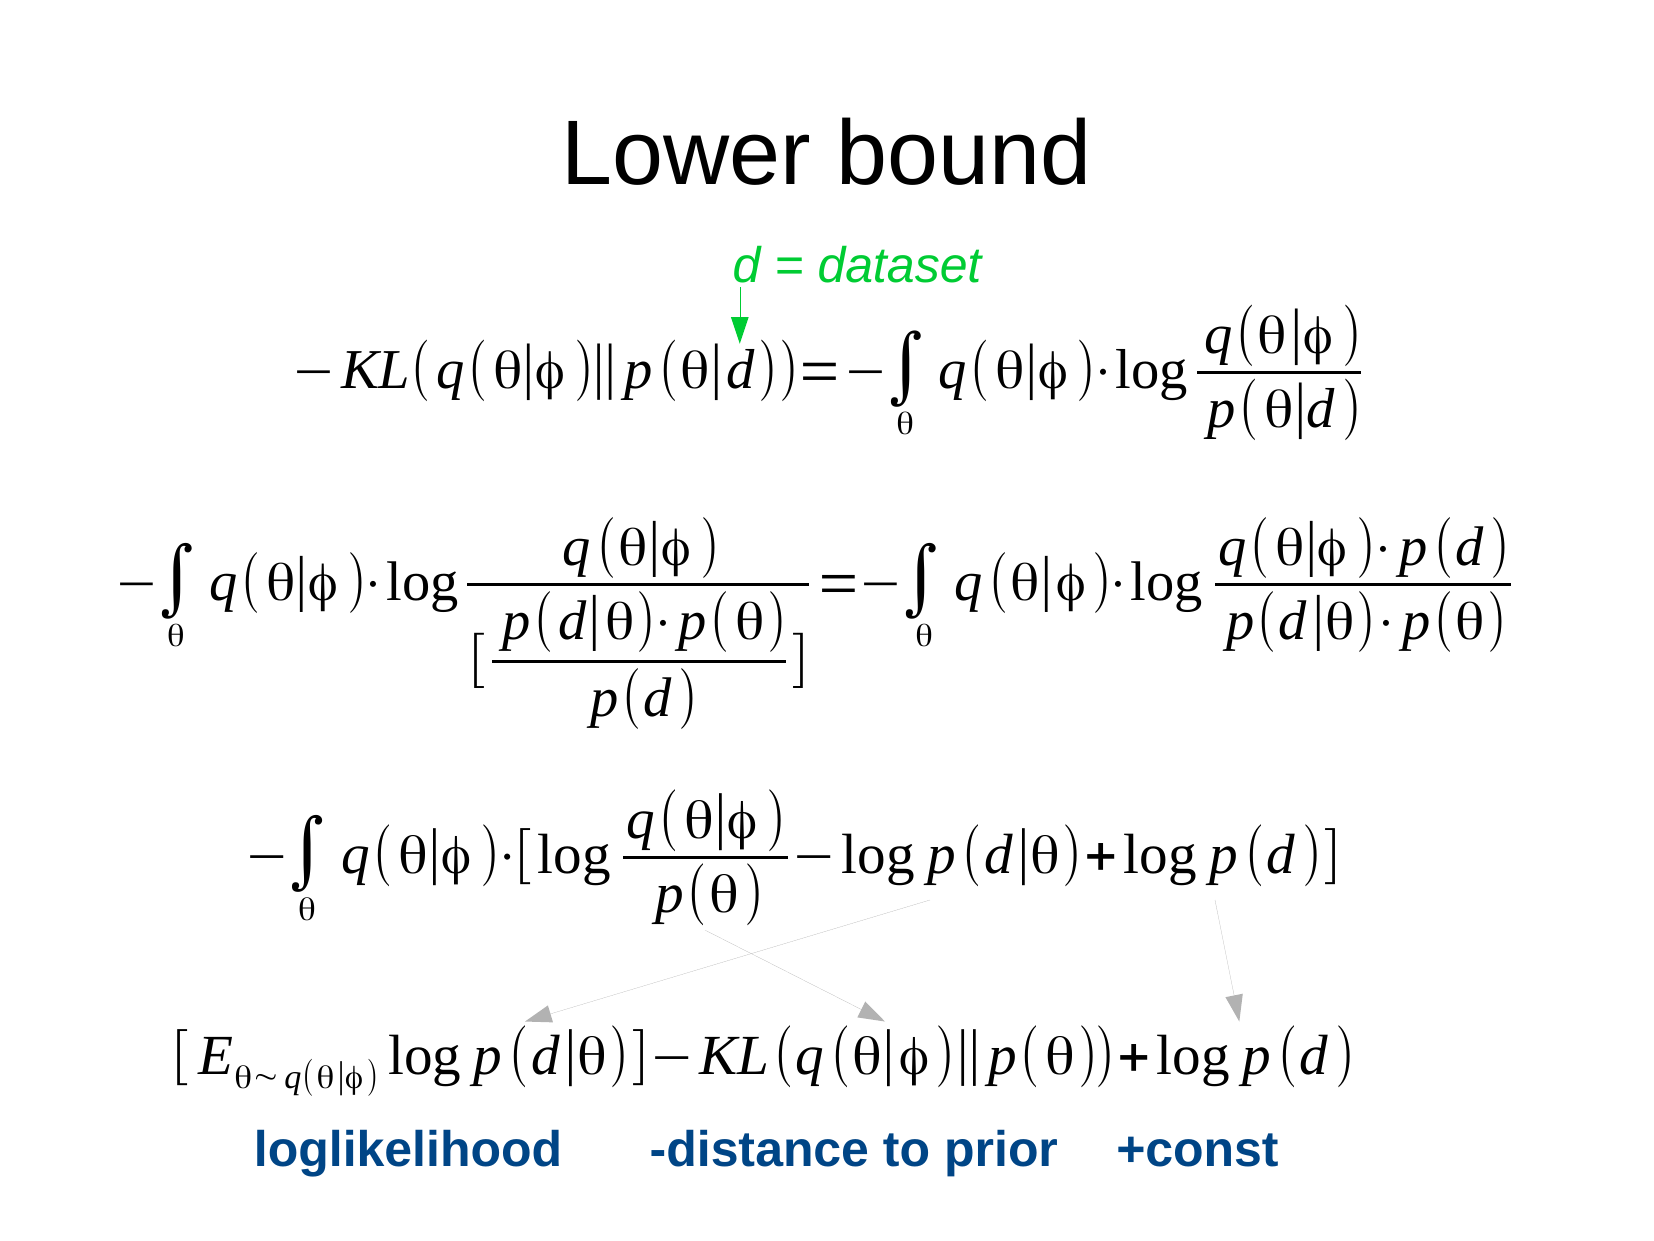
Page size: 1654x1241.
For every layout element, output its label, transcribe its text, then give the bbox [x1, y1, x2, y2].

text_box d = dataset [697, 237, 1012, 294]
chart [159, 1021, 1368, 1098]
text_box +const [1101, 1113, 1294, 1185]
text_box loglikelihood [239, 1113, 578, 1185]
chart [230, 785, 1353, 931]
title Lower bound [82, 49, 1571, 257]
chart [76, 513, 1526, 732]
text_box -distance to prior [634, 1113, 1074, 1185]
chart [277, 300, 1379, 445]
